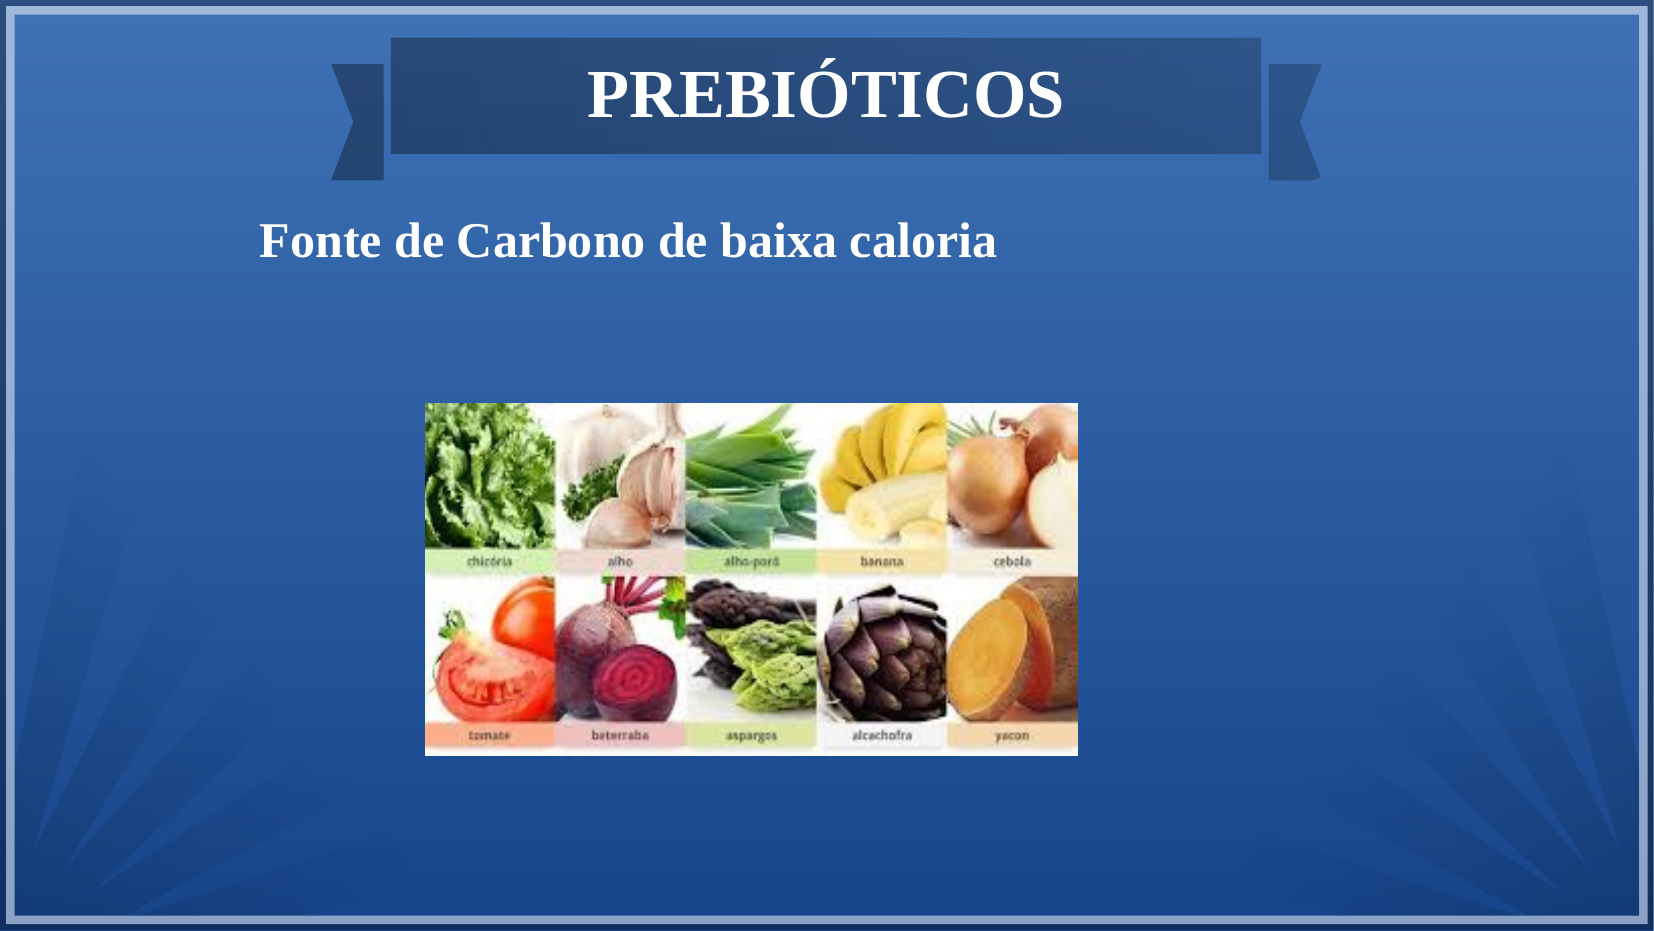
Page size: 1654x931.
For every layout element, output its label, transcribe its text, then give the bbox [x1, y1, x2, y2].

title PREBIÓTICOS [389, 17, 1264, 172]
list Fonte de Carbono de baixa caloria [188, 212, 1654, 836]
picture [425, 403, 1078, 756]
